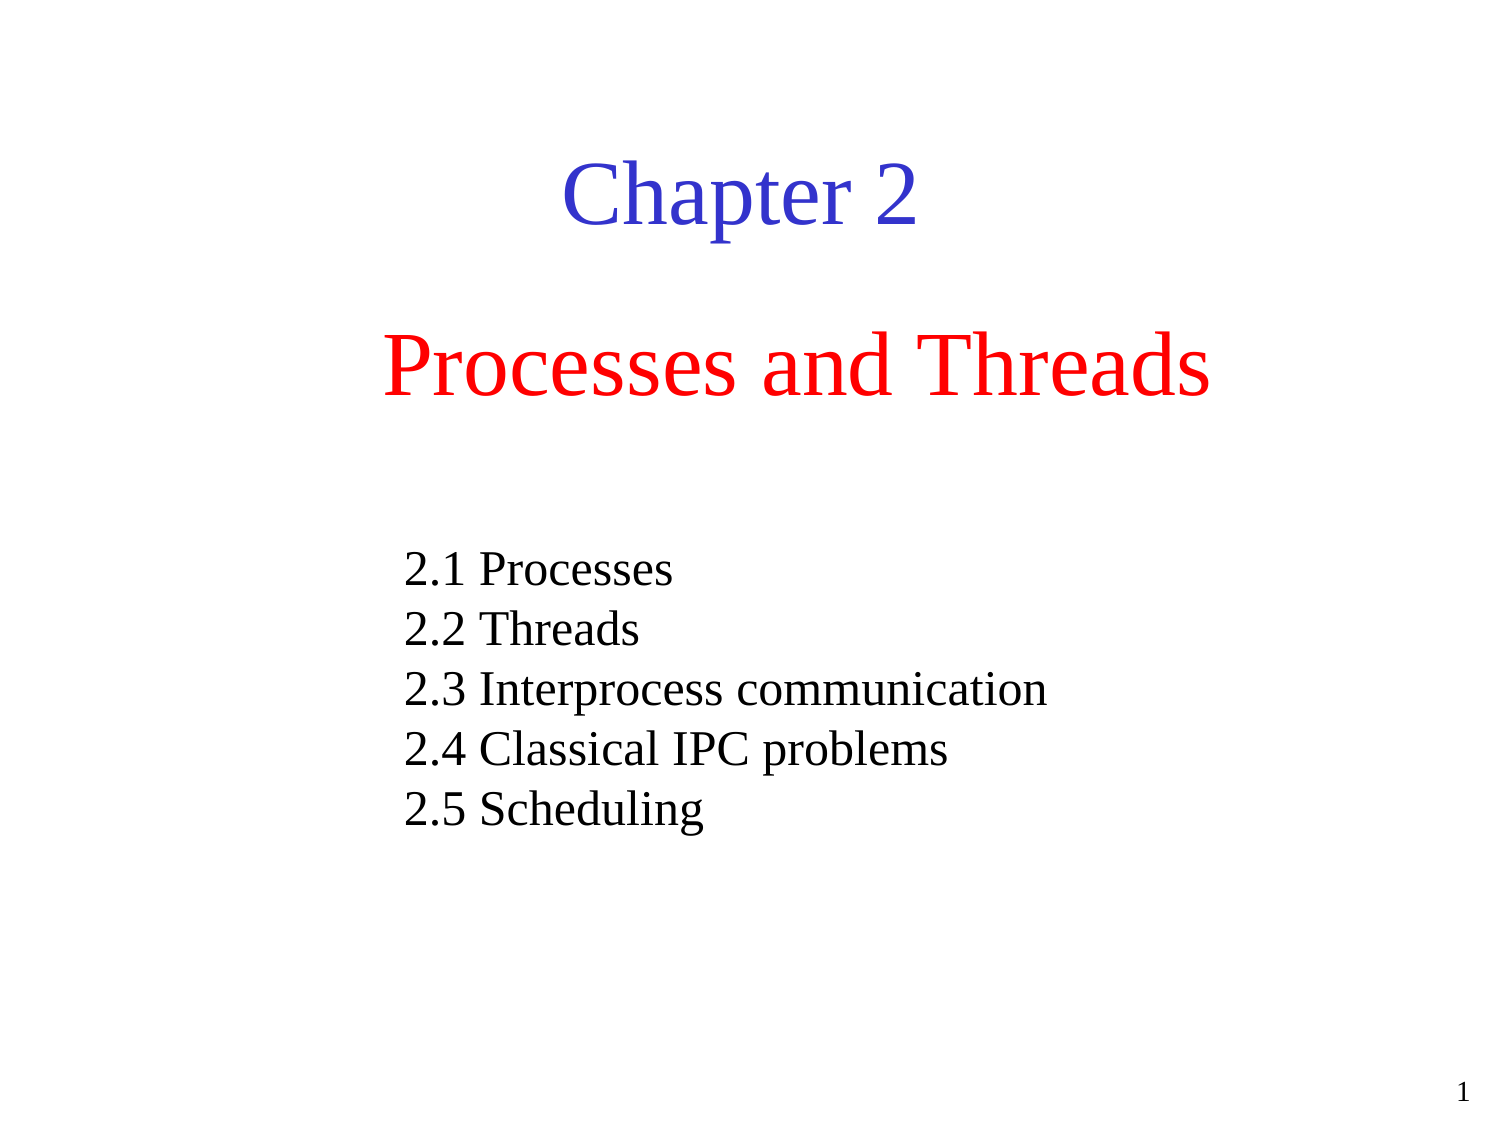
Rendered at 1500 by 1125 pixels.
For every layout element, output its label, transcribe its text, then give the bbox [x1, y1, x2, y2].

text_box <number> [1404, 1064, 1486, 1125]
text_box Processes and Threads [160, 264, 1436, 453]
text_box 2.1 Processes 2.2 Threads 2.3 Interprocess communication 2.4 Classical IPC problems 2.5 Scheduling [389, 527, 1064, 844]
text_box Chapter 2 [216, 124, 1267, 271]
